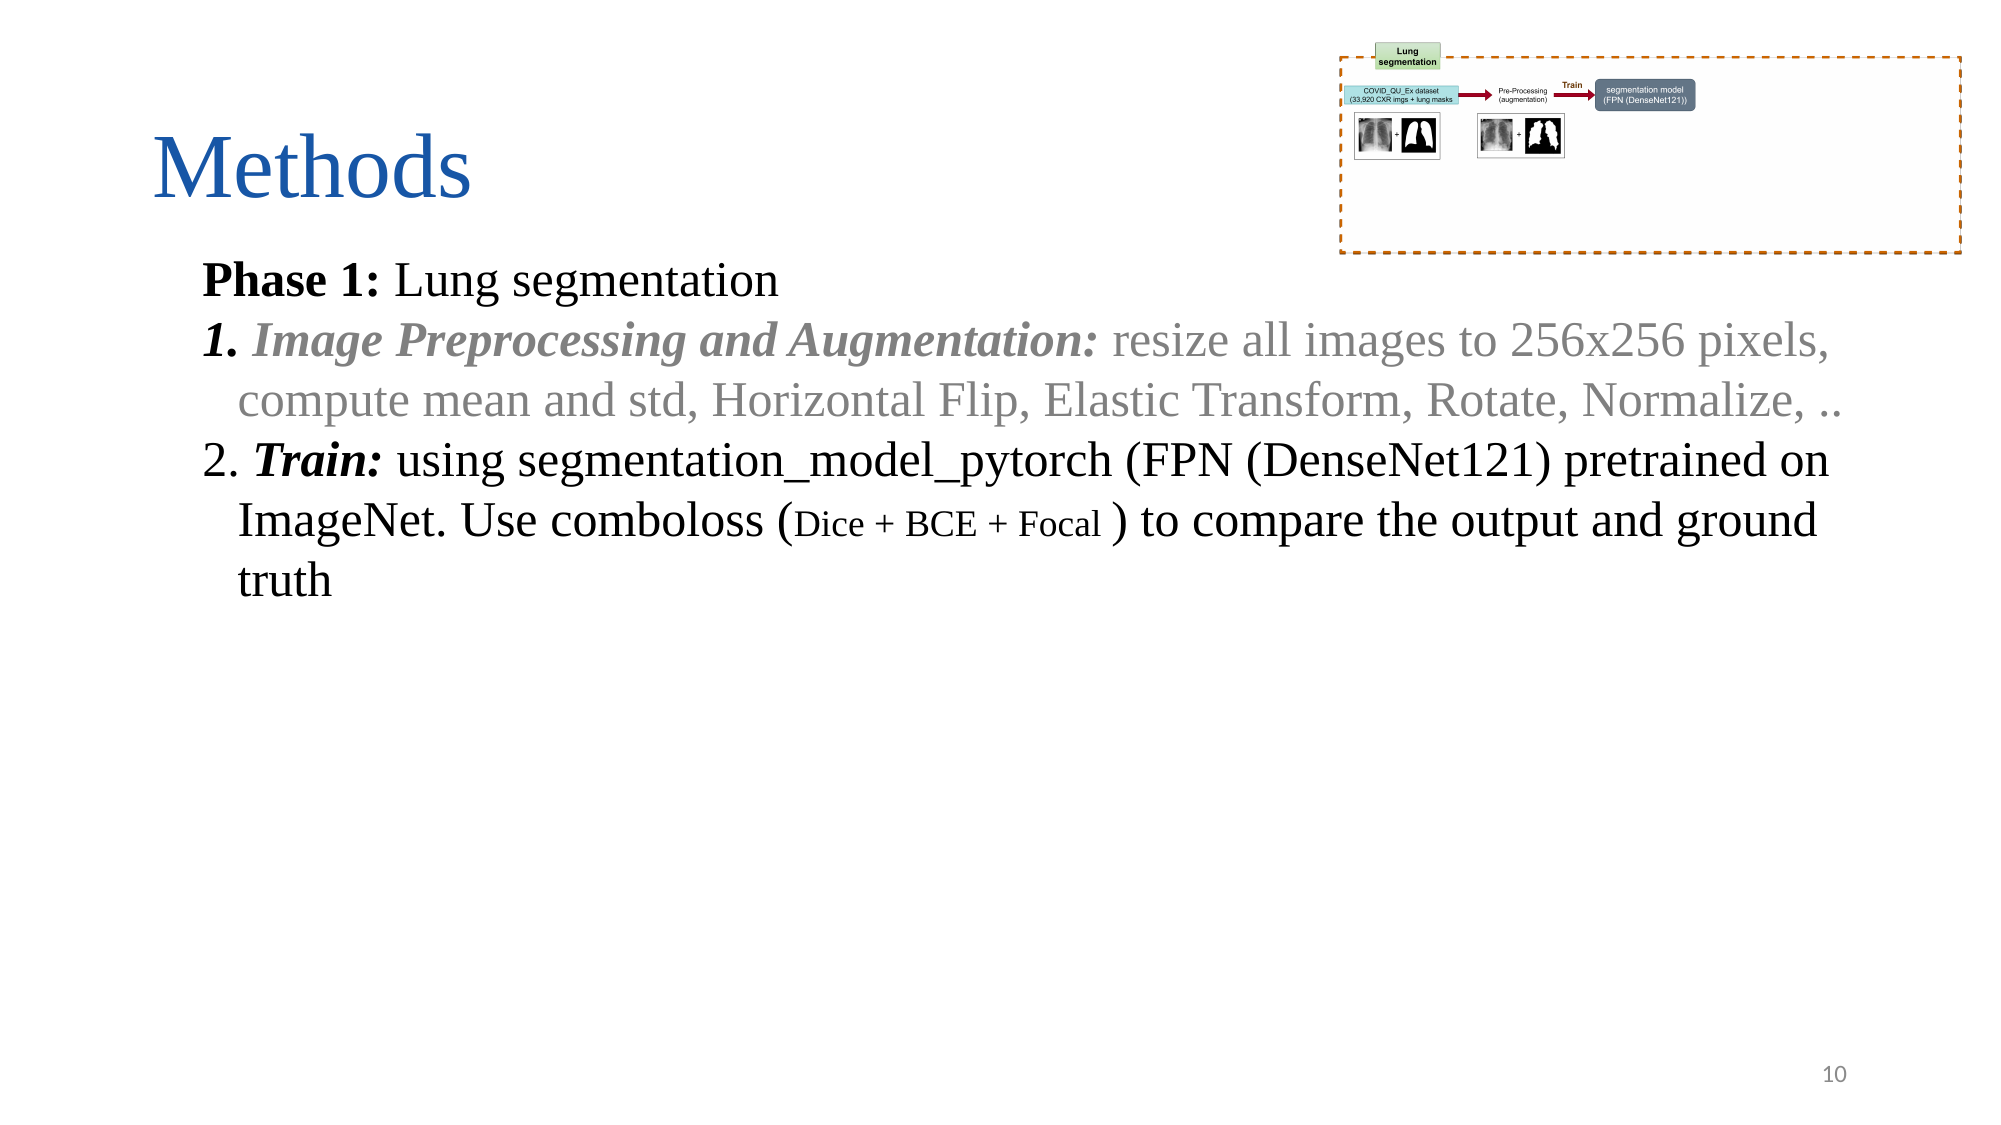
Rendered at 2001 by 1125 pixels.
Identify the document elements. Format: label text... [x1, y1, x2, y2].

text_box Methods [137, 59, 1336, 277]
text_box <number> [1412, 1042, 1862, 1103]
text_box Phase 1: Lung segmentation Image Preprocessing and Augmentation: resize all images to 256x256 pixels, compute mean and std, Horizontal Flip, Elastic Transform, Rotate, Normalize, .. Train: using segmentation_model_pytorch (FPN (DenseNet121) pretrained on ImageNet. Use comboloss (Dice + BCE + Focal ) to compare the output and ground truth [187, 238, 1905, 674]
picture [1336, 39, 1965, 258]
